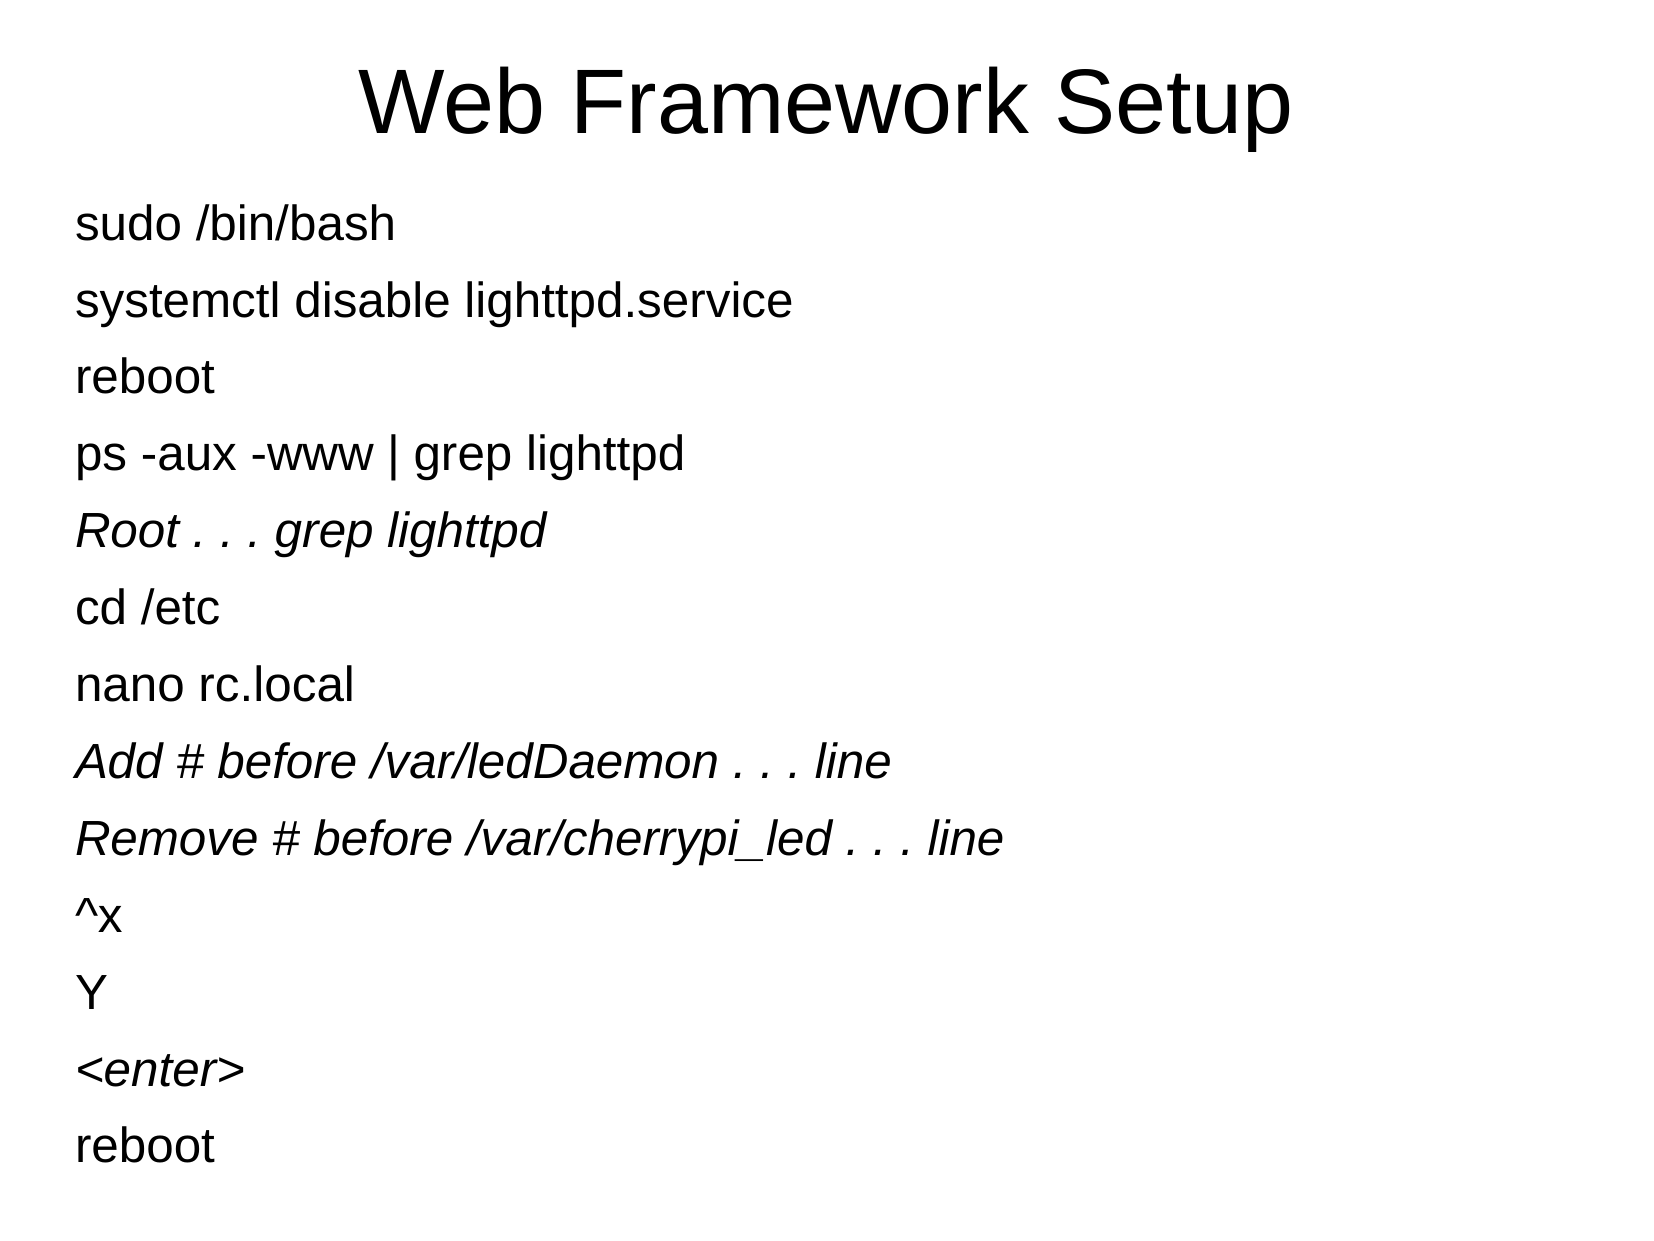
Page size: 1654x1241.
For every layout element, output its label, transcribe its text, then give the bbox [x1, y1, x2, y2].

list sudo /bin/bash systemctl disable lighttpd.service reboot ps -aux -www | grep lighttpd Root . . . grep lighttpd cd /etc nano rc.local Add # before /var/ledDaemon . . . line Remove # before /var/cherrypi_led . . . line ^x Y <enter> reboot [74, 195, 1531, 1186]
title Web Framework Setup [82, 49, 1571, 257]
